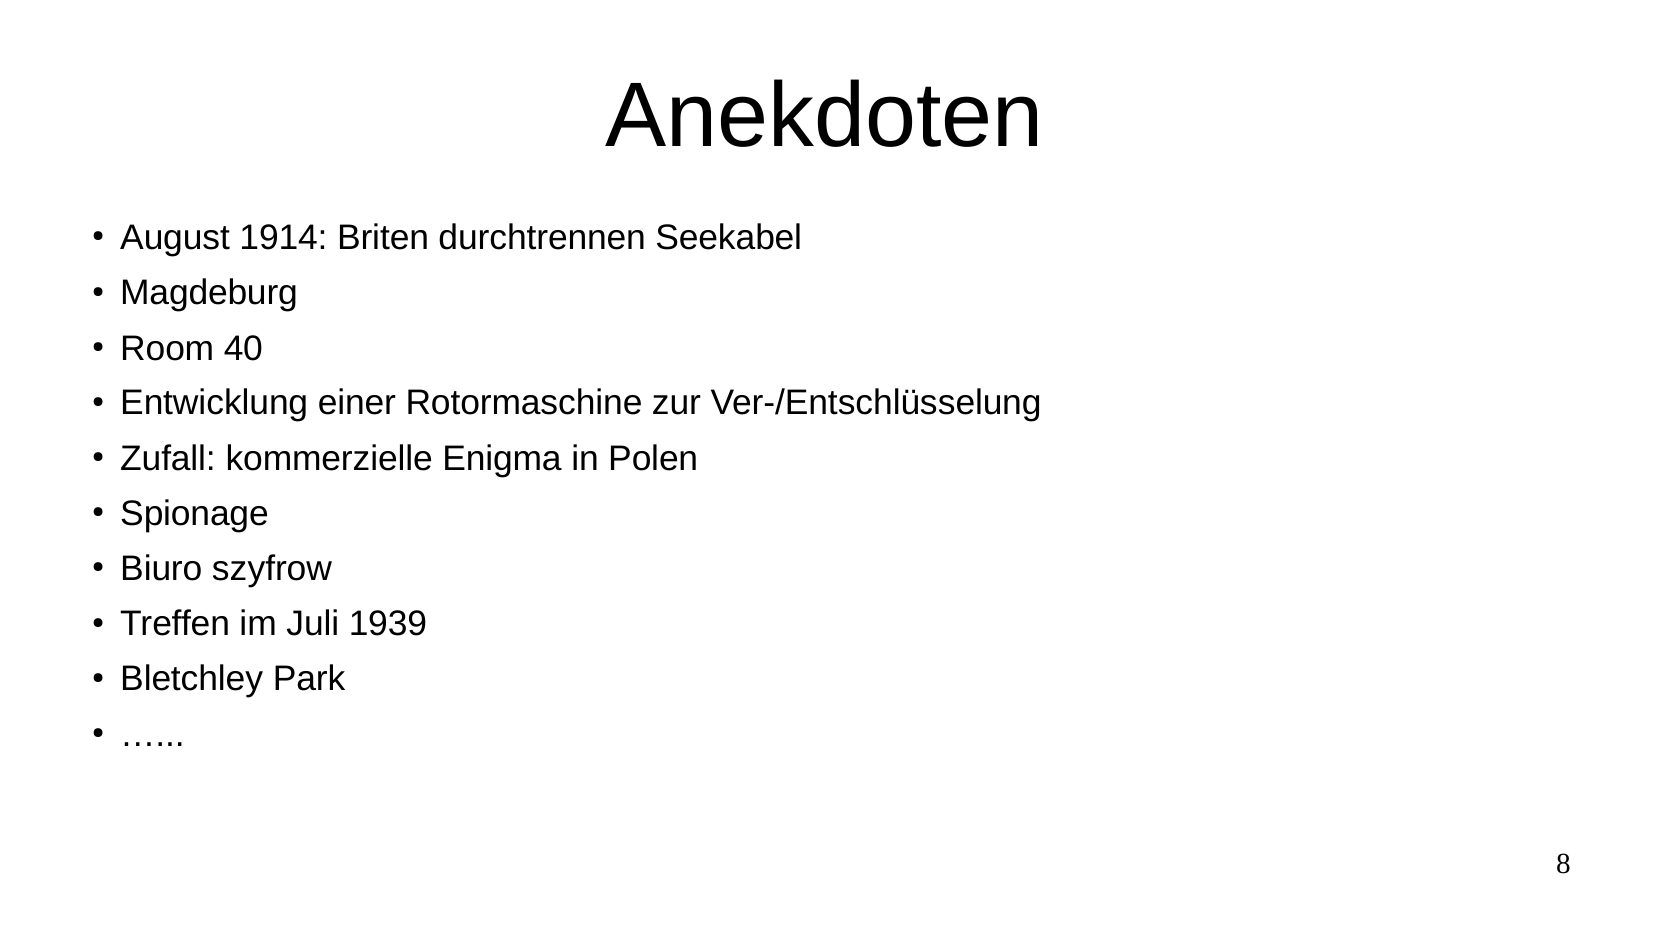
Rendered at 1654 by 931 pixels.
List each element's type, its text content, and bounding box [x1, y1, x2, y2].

title Anekdoten [82, 37, 1571, 193]
list August 1914: Briten durchtrennen Seekabel Magdeburg Room 40 Entwicklung einer Rotormaschine zur Ver-/Entschlüsselung Zufall: kommerzielle Enigma in Polen Spionage Biuro szyfrow Treffen im Juli 1939 Bletchley Park …... [82, 217, 1571, 758]
